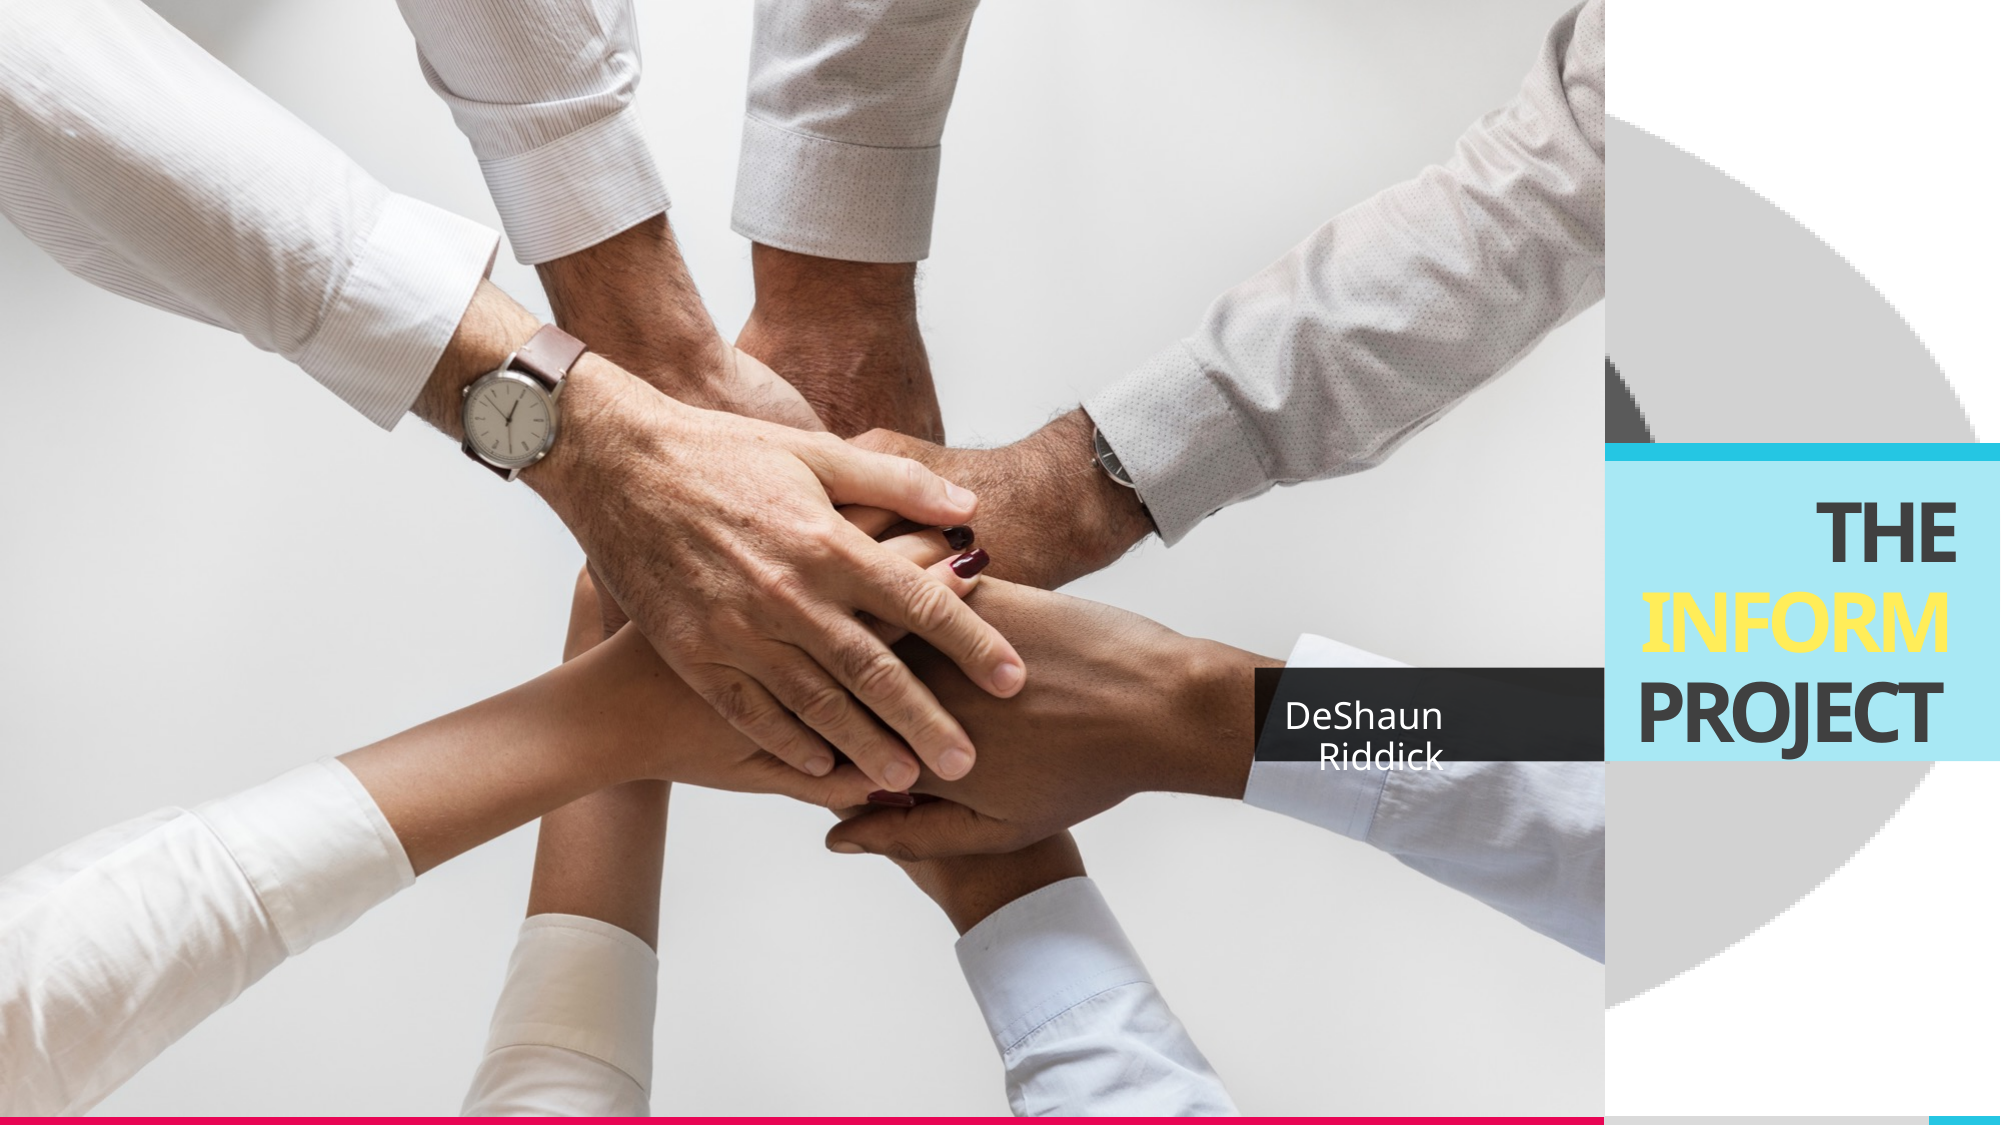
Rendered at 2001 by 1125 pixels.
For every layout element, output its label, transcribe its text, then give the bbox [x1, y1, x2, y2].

text_box [1687, 706, 1918, 751]
title THE INFORM PROJECT [1604, 461, 2000, 762]
picture [1356, 762, 1366, 768]
picture [1379, 762, 1389, 768]
picture [0, 0, 1605, 1117]
subtitle DeShaun Riddick [1254, 667, 1605, 762]
